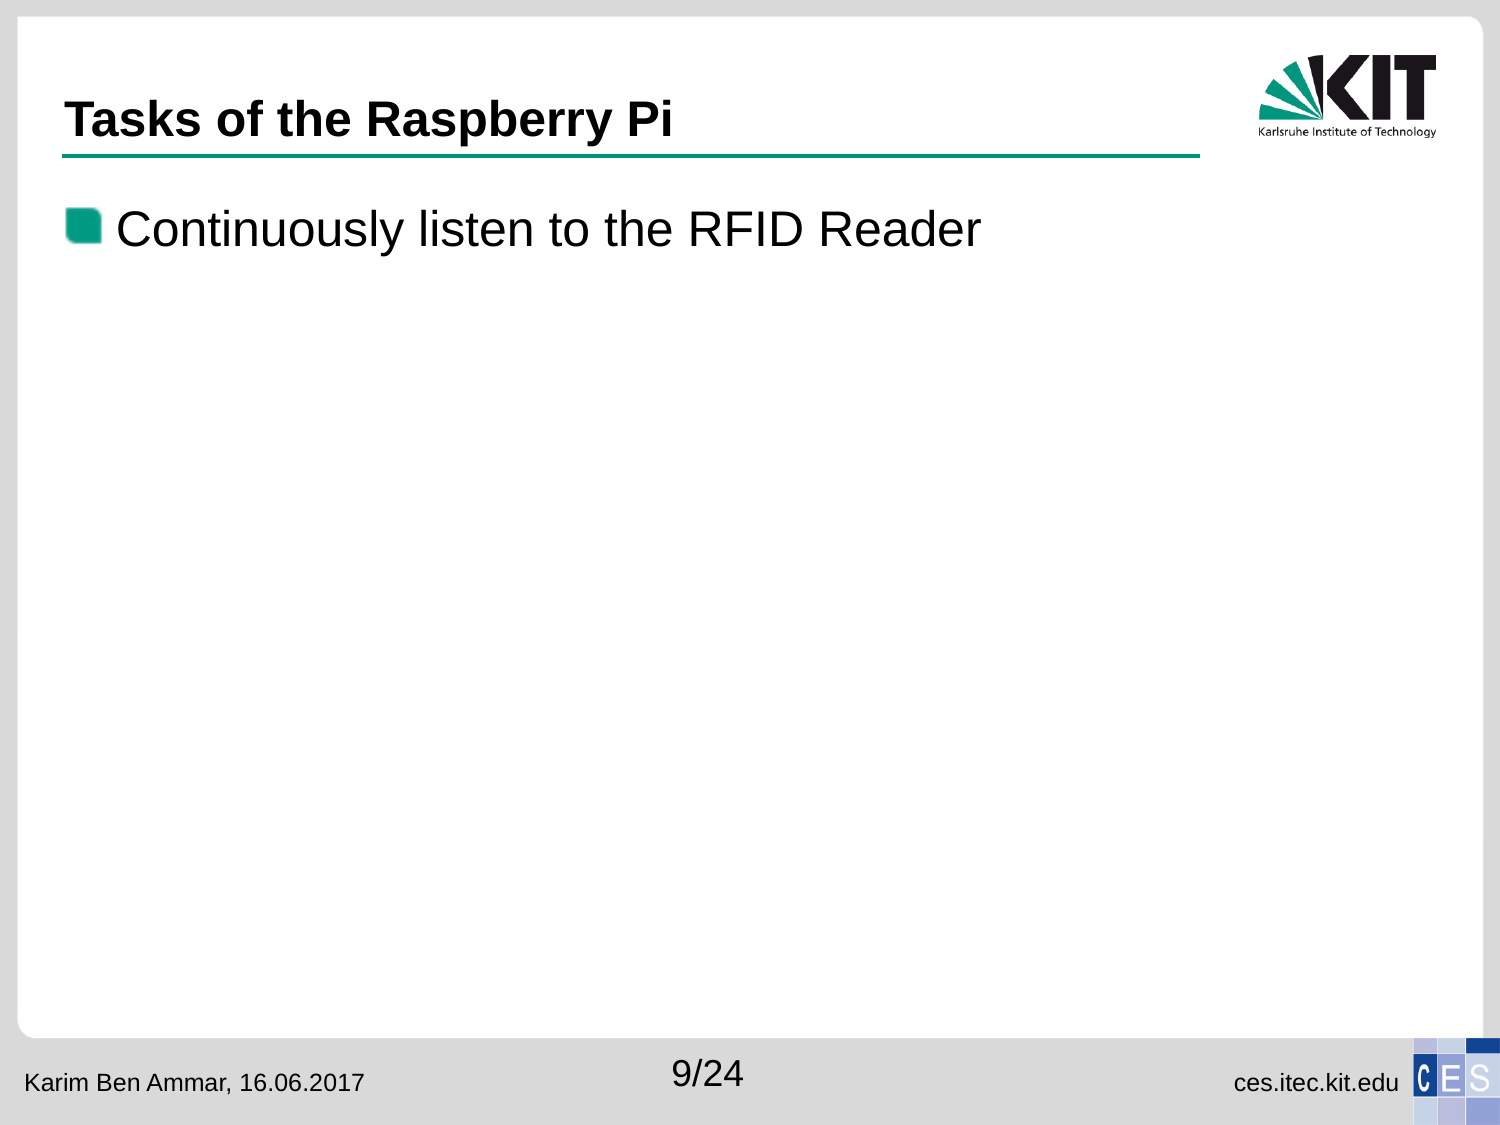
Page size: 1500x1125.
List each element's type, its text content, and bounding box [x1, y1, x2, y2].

title Tasks of the Raspberry Pi [64, 54, 1198, 147]
text_box 9/24 [656, 1045, 775, 1116]
list Continuously listen to the RFID Reader [64, 196, 1426, 1000]
picture [0, 0, 1500, 1125]
